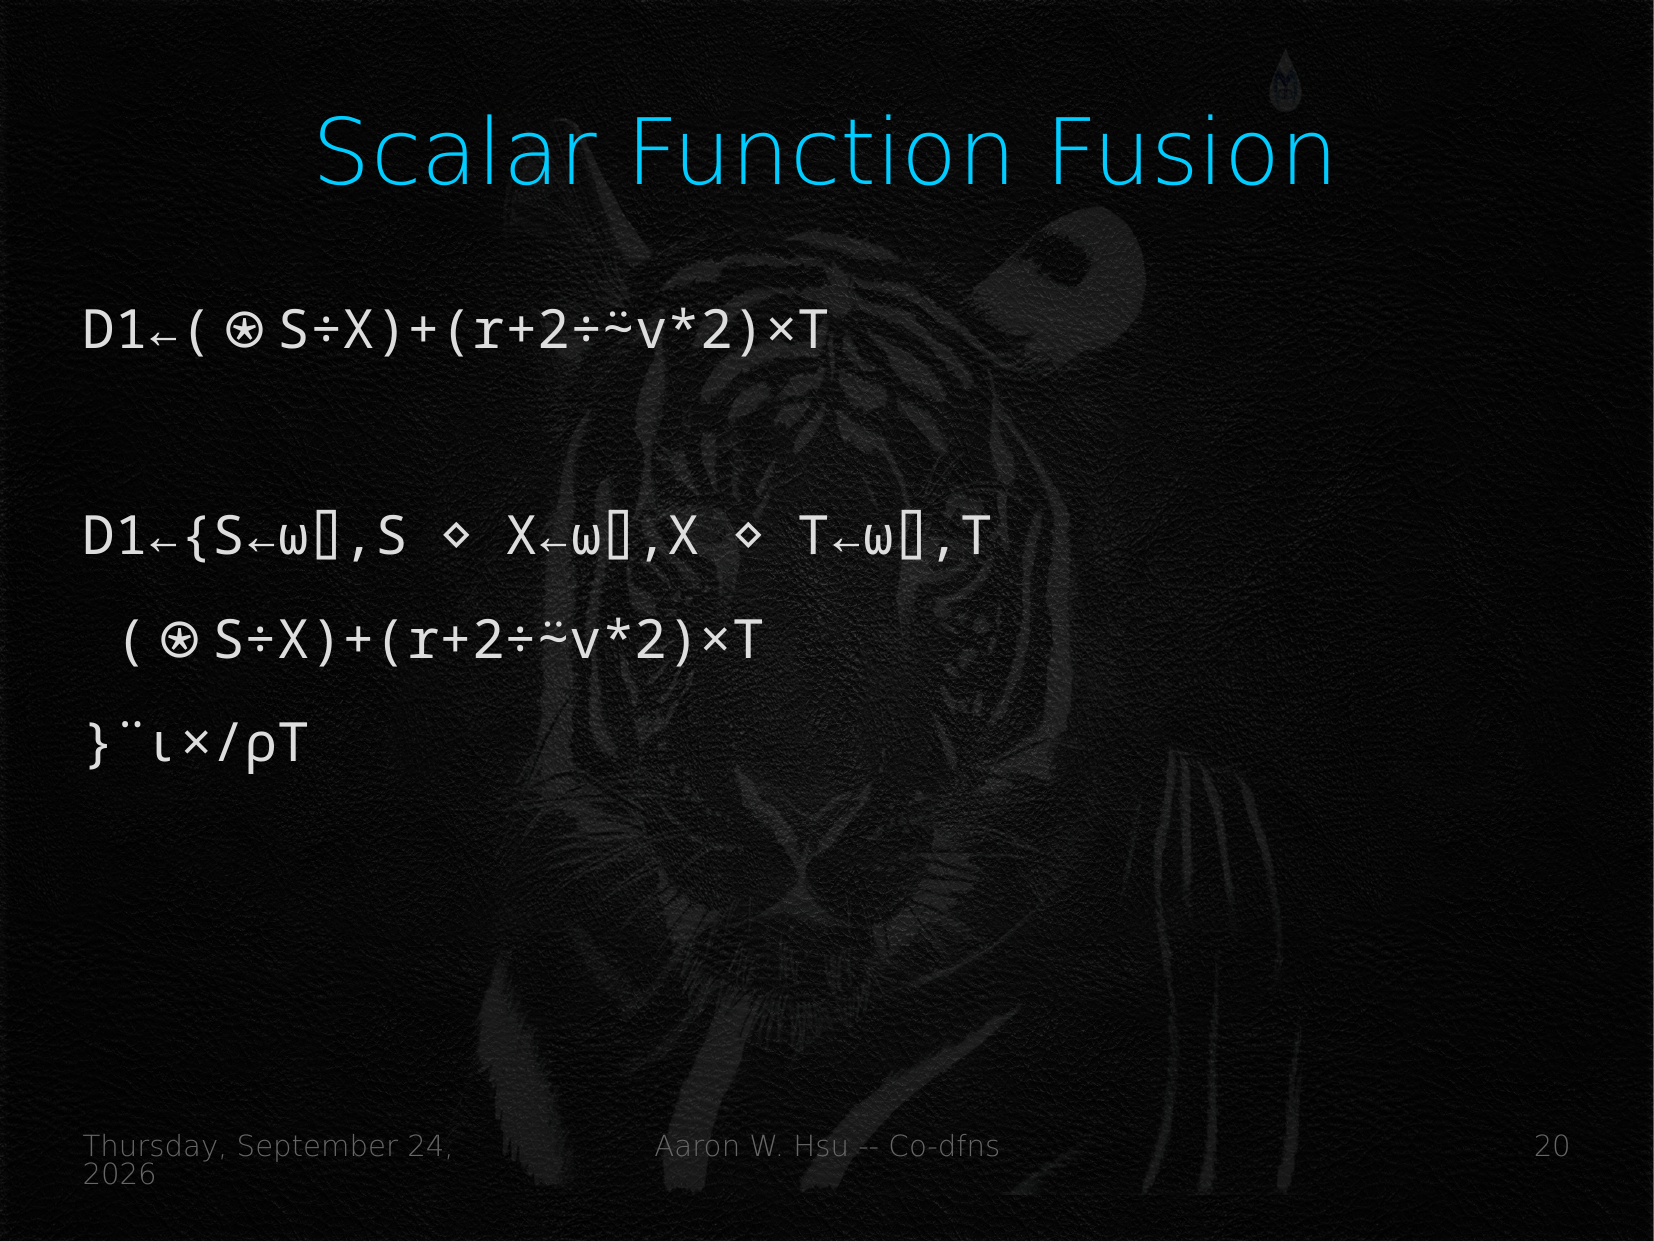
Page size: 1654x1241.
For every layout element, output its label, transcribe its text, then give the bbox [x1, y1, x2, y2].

title Scalar Function Fusion [82, 49, 1571, 257]
picture [0, 0, 1654, 1241]
list D1←(⍟S÷X)+(r+2÷⍨v*2)×T D1←{S←⍵⌷,S ⋄ X←⍵⌷,X ⋄ T←⍵⌷,T (⍟S÷X)+(r+2÷⍨v*2)×T }¨⍳×/⍴T [82, 290, 1571, 1010]
